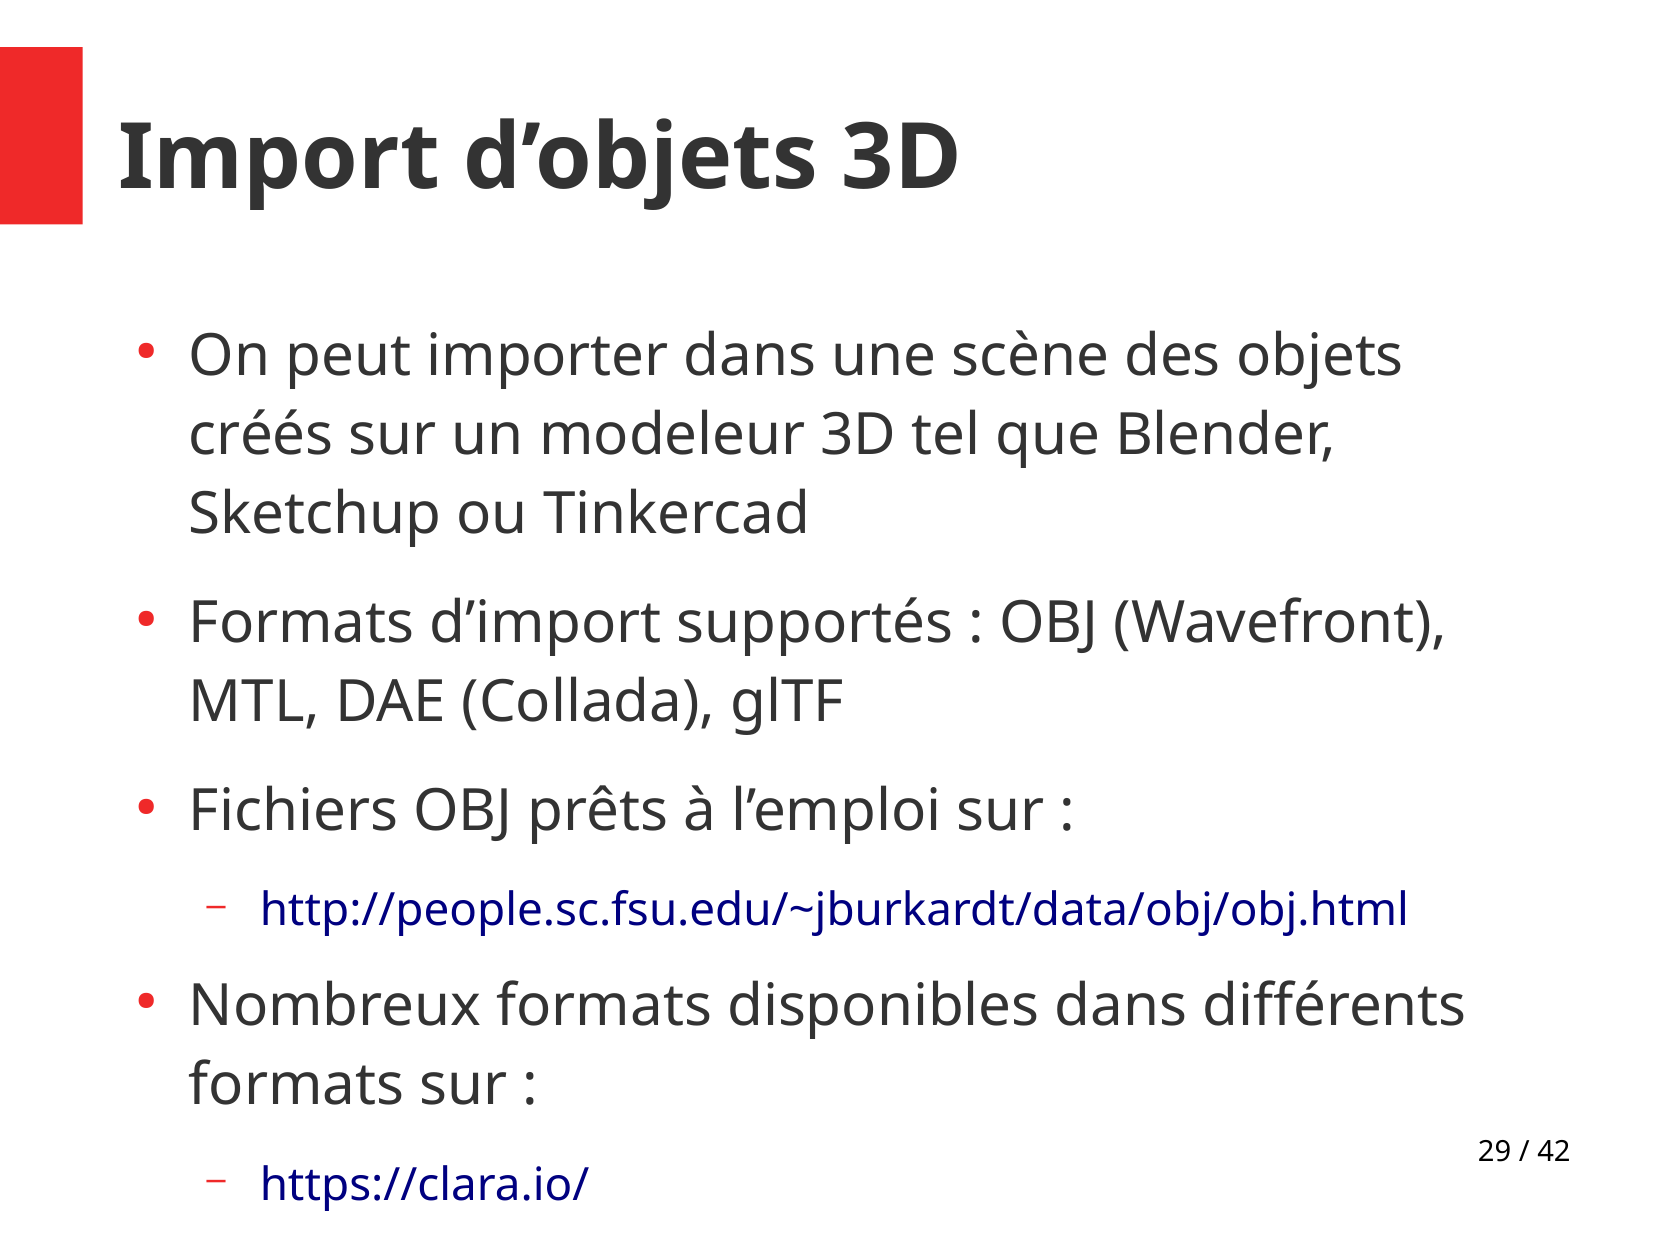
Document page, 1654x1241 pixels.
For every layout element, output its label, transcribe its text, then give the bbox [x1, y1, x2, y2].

list On peut importer dans une scène des objets créés sur un modeleur 3D tel que Blender, Sketchup ou Tinkercad Formats d’import supportés : OBJ (Wavefront), MTL, DAE (Collada), glTF Fichiers OBJ prêts à l’emploi sur : http://people.sc.fsu.edu/~jburkardt/data/obj/obj.html Nombreux formats disponibles dans différents formats sur : https://clara.io/ [118, 312, 1536, 1033]
text_box [944, 885, 1111, 956]
title Import d’objets 3D [118, 49, 1571, 257]
